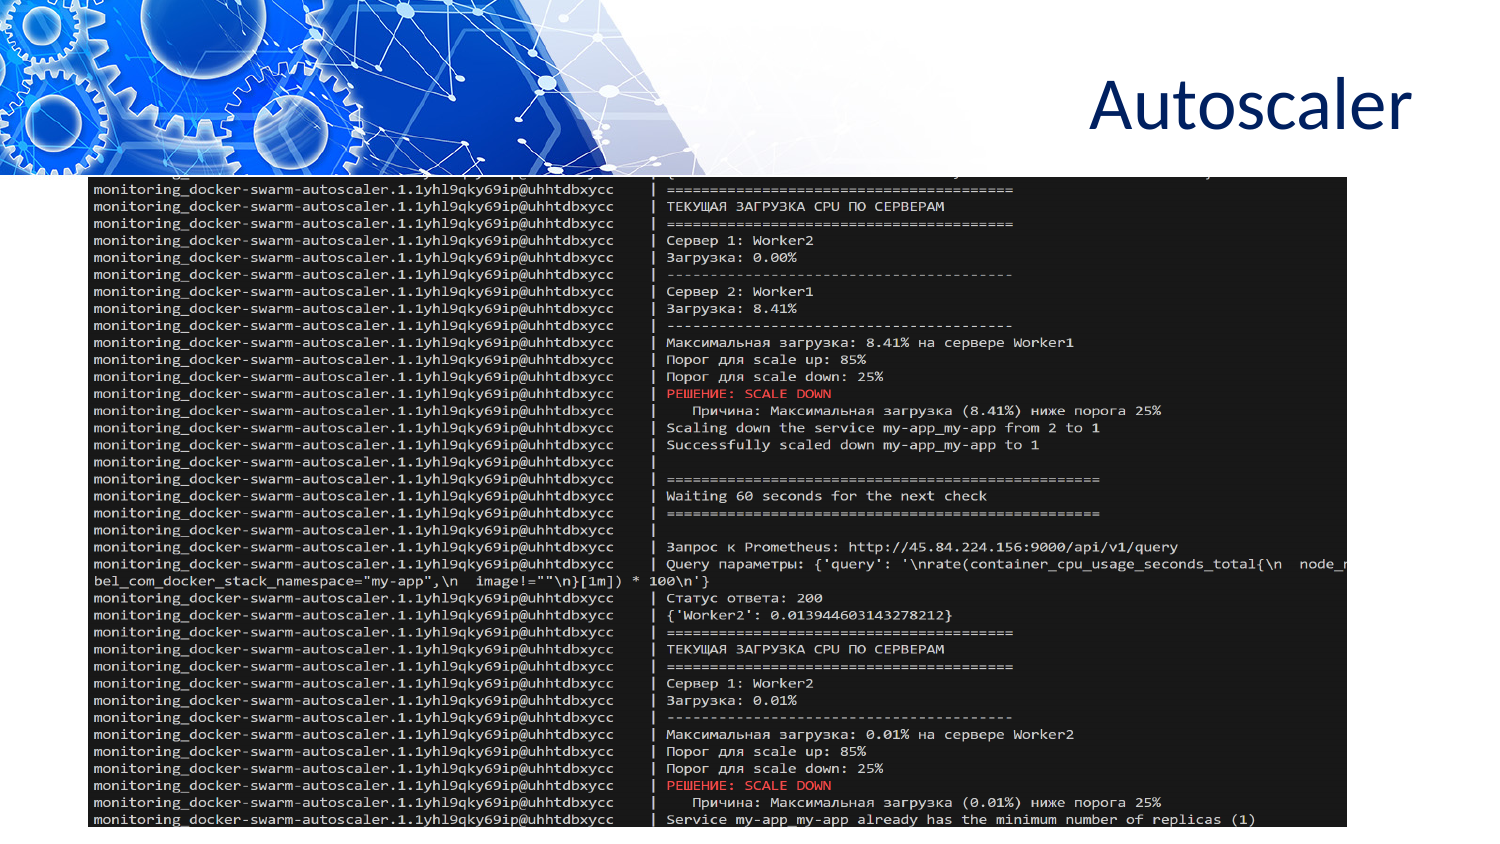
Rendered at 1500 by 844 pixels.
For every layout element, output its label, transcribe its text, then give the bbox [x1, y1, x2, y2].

title Autoscaler [73, 36, 1429, 162]
picture [0, 0, 1500, 844]
